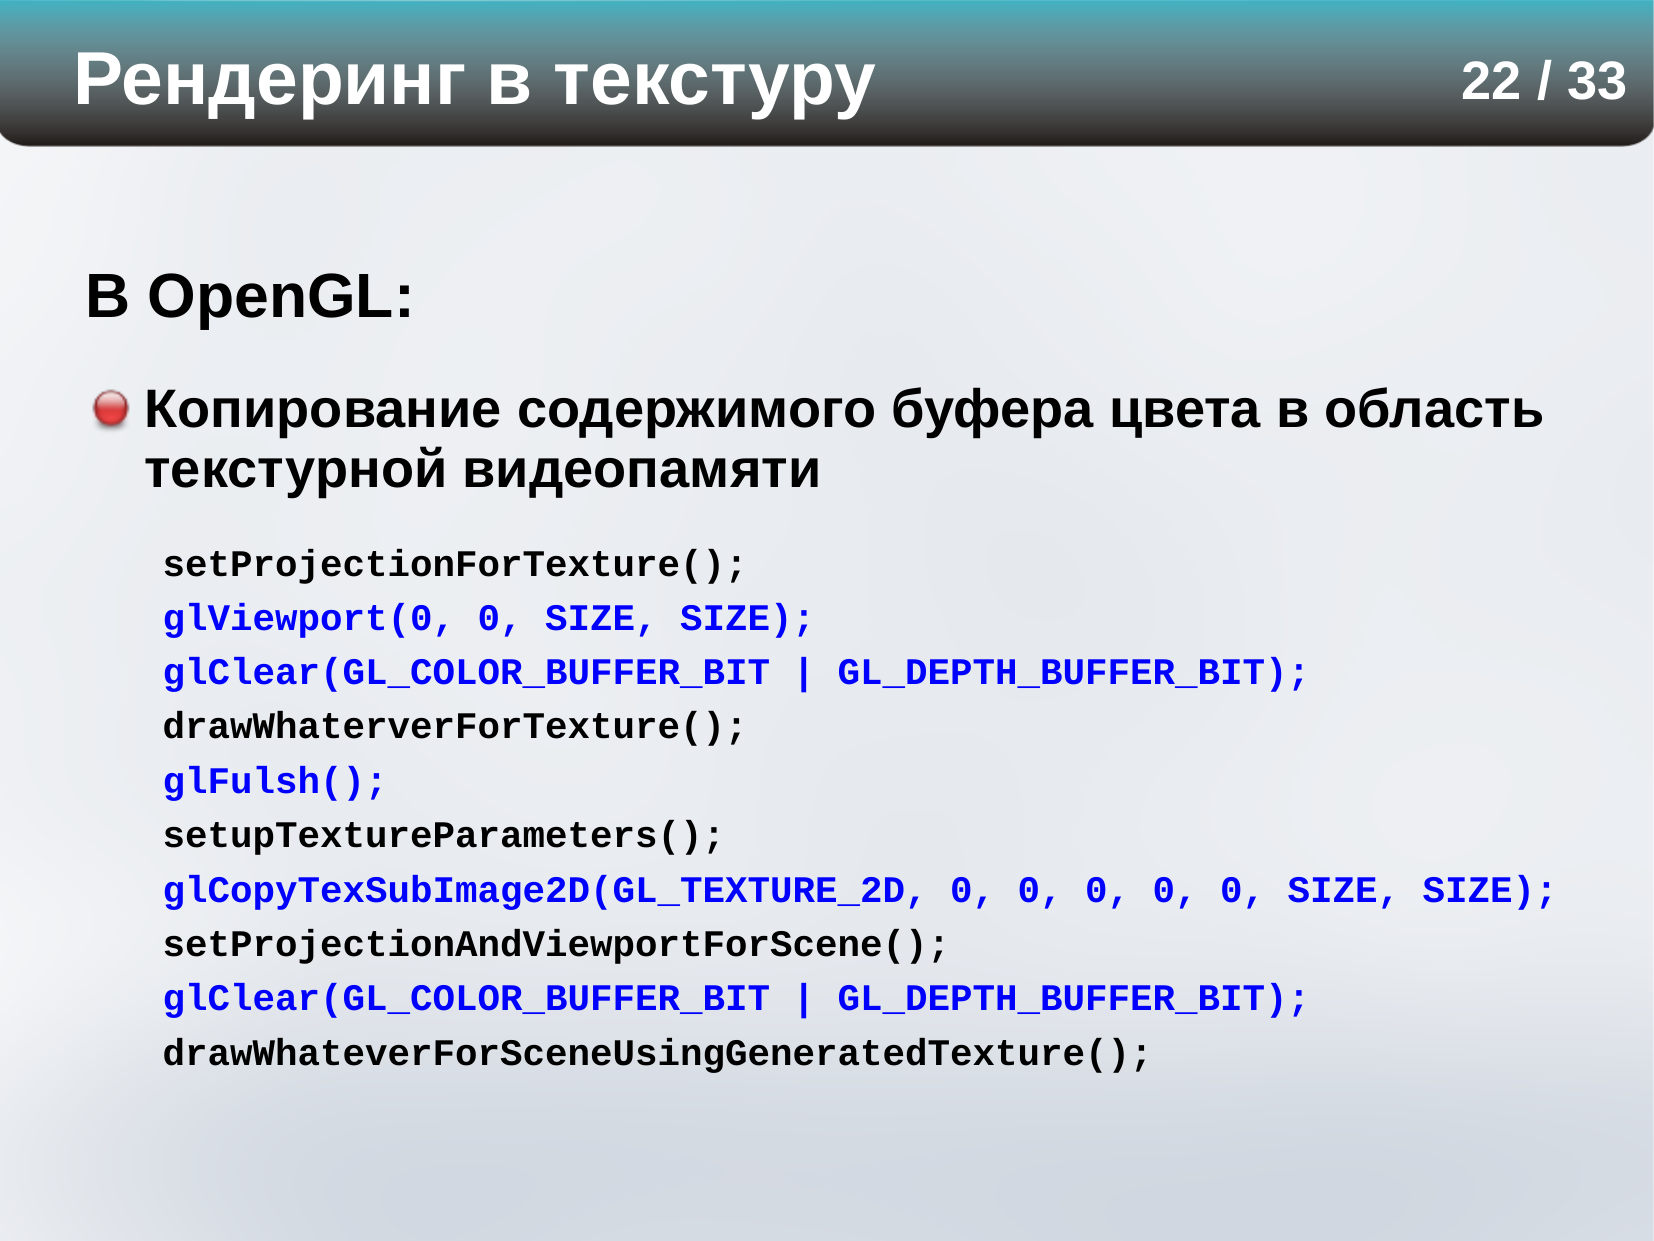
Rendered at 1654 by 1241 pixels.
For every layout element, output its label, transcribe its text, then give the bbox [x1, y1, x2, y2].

text_box <number> / 33 [1446, 42, 1654, 179]
text_box setProjectionForTexture(); glViewport(0, 0, SIZE, SIZE); glClear(GL_COLOR_BUFFER_BIT | GL_DEPTH_BUFFER_BIT); drawWhaterverForTexture(); glFulsh(); setupTextureParameters(); glCopyTexSubImage2D(GL_TEXTURE_2D, 0, 0, 0, 0, 0, SIZE, SIZE); setProjectionAndViewportForScene(); glClear(GL_COLOR_BUFFER_BIT | GL_DEPTH_BUFFER_BIT); drawWhateverForSceneUsingGeneratedTexture(); [147, 537, 1595, 1084]
text_box Рендеринг в текстуру [59, 29, 1359, 129]
text_box В OpenGL: Копирование содержимого буфера цвета в область текстурной видеопамяти [70, 254, 1595, 507]
picture [0, 0, 1654, 1241]
